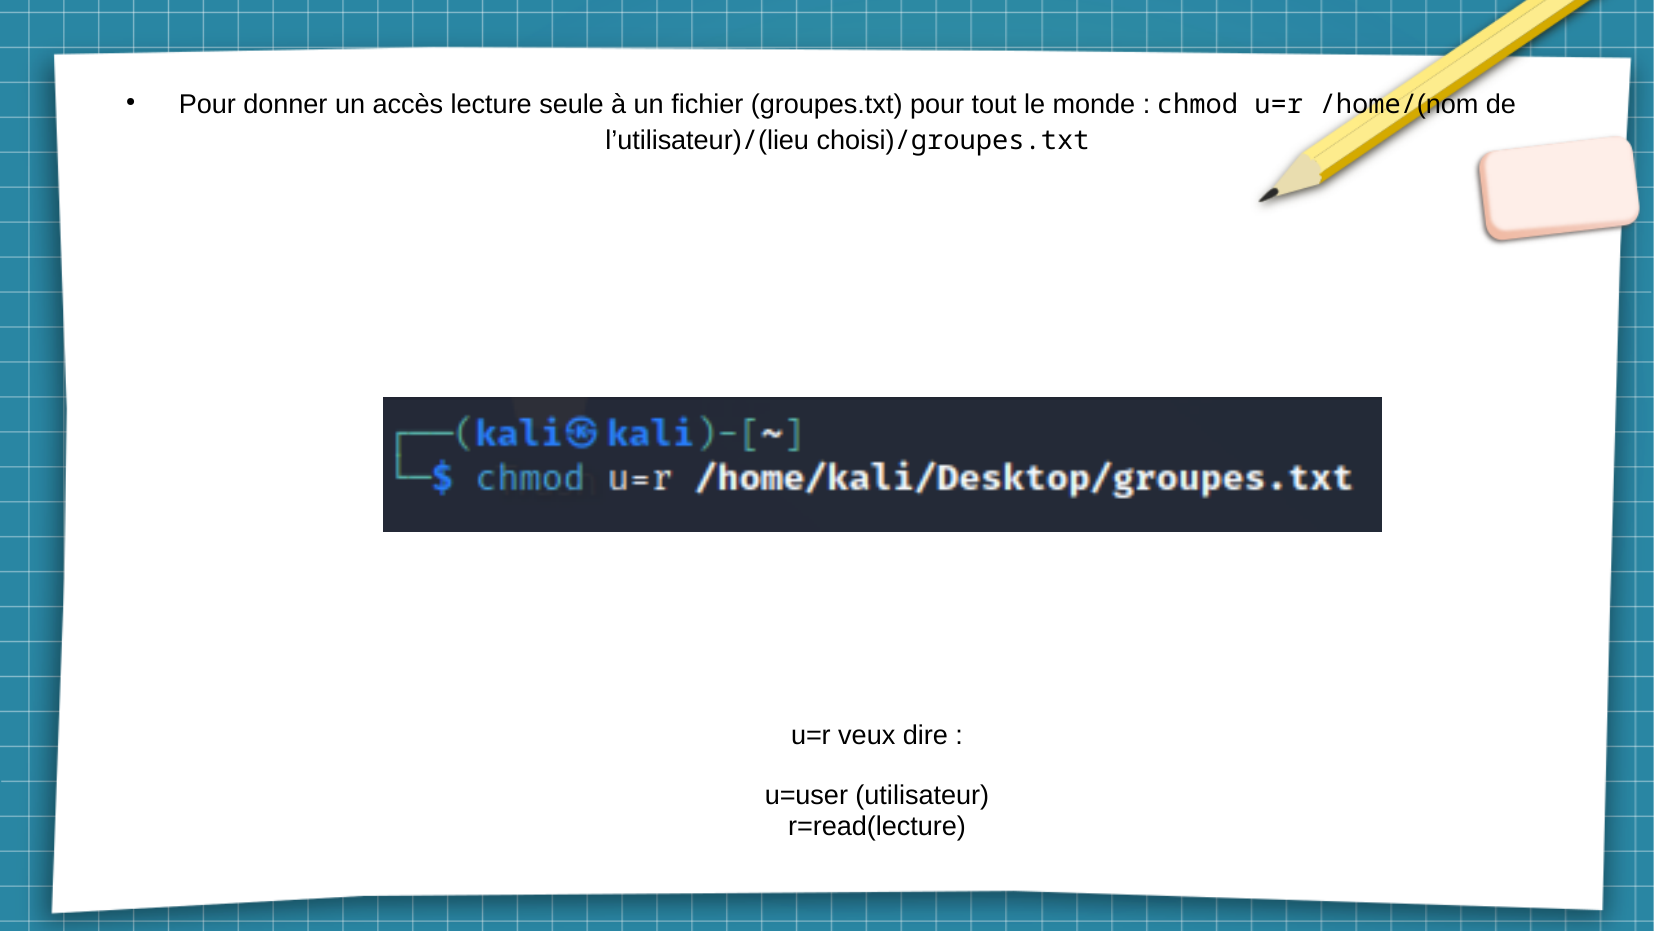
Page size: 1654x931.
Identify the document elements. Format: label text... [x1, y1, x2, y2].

title Pour donner un accès lecture seule à un fichier (groupes.txt) pour tout le monde : chmod u=r /home/(nom de l’utilisateur)/(lieu choisi)/groupes.txt [59, 74, 1565, 168]
picture [0, 0, 1654, 931]
title u=r veux dire : u=user (utilisateur) r=read(lecture) [88, 719, 1595, 841]
